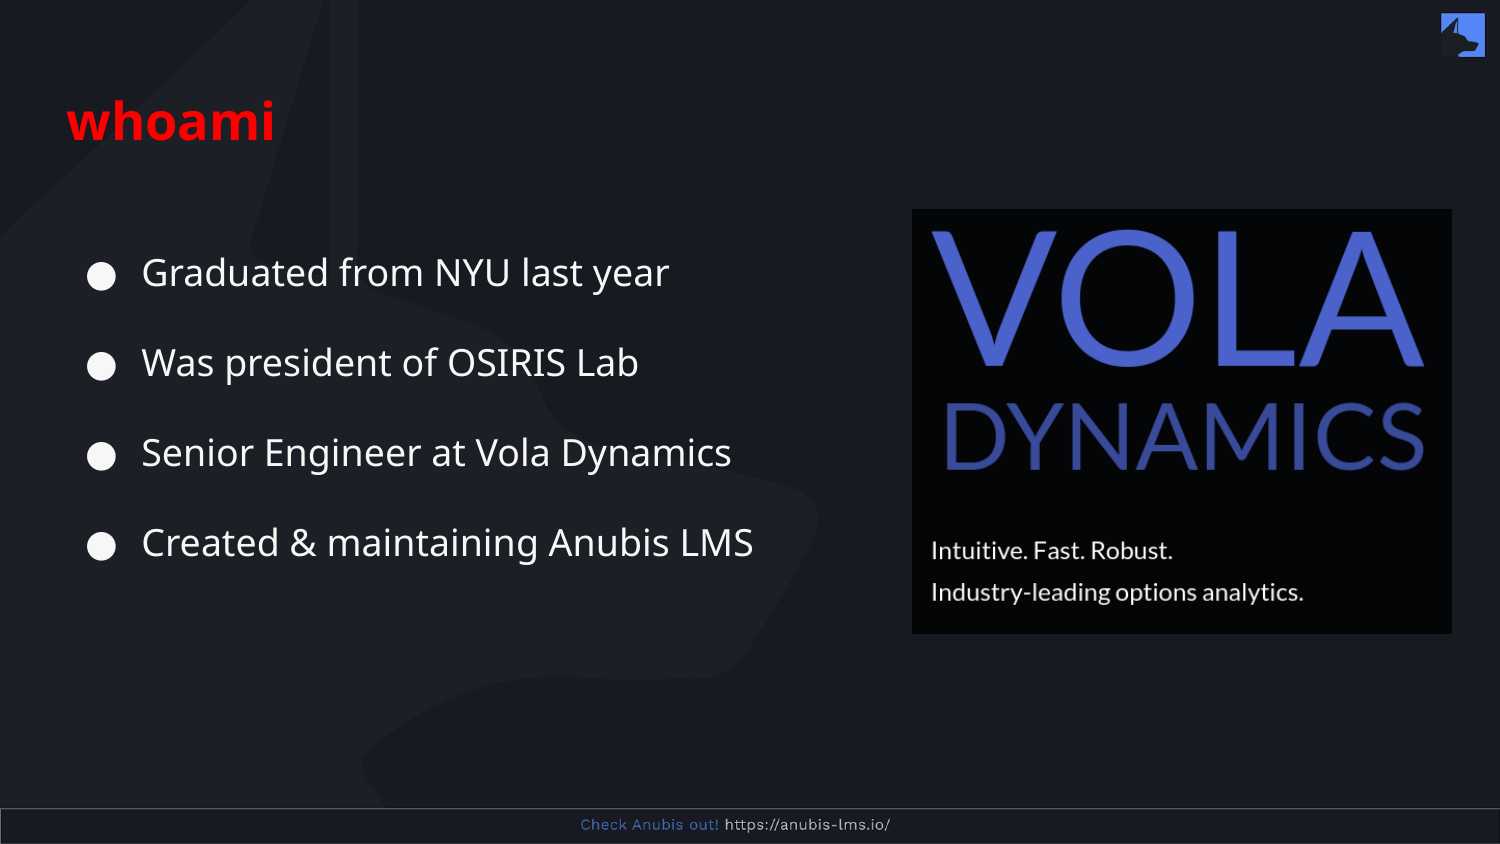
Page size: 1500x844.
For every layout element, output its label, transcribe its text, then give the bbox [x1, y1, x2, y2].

picture [0, 0, 1500, 844]
list Graduated from NYU last year Was president of OSIRIS Lab Senior Engineer at Vola Dynamics Created & maintaining Anubis LMS [51, 189, 1449, 750]
title whoami [51, 72, 1449, 167]
